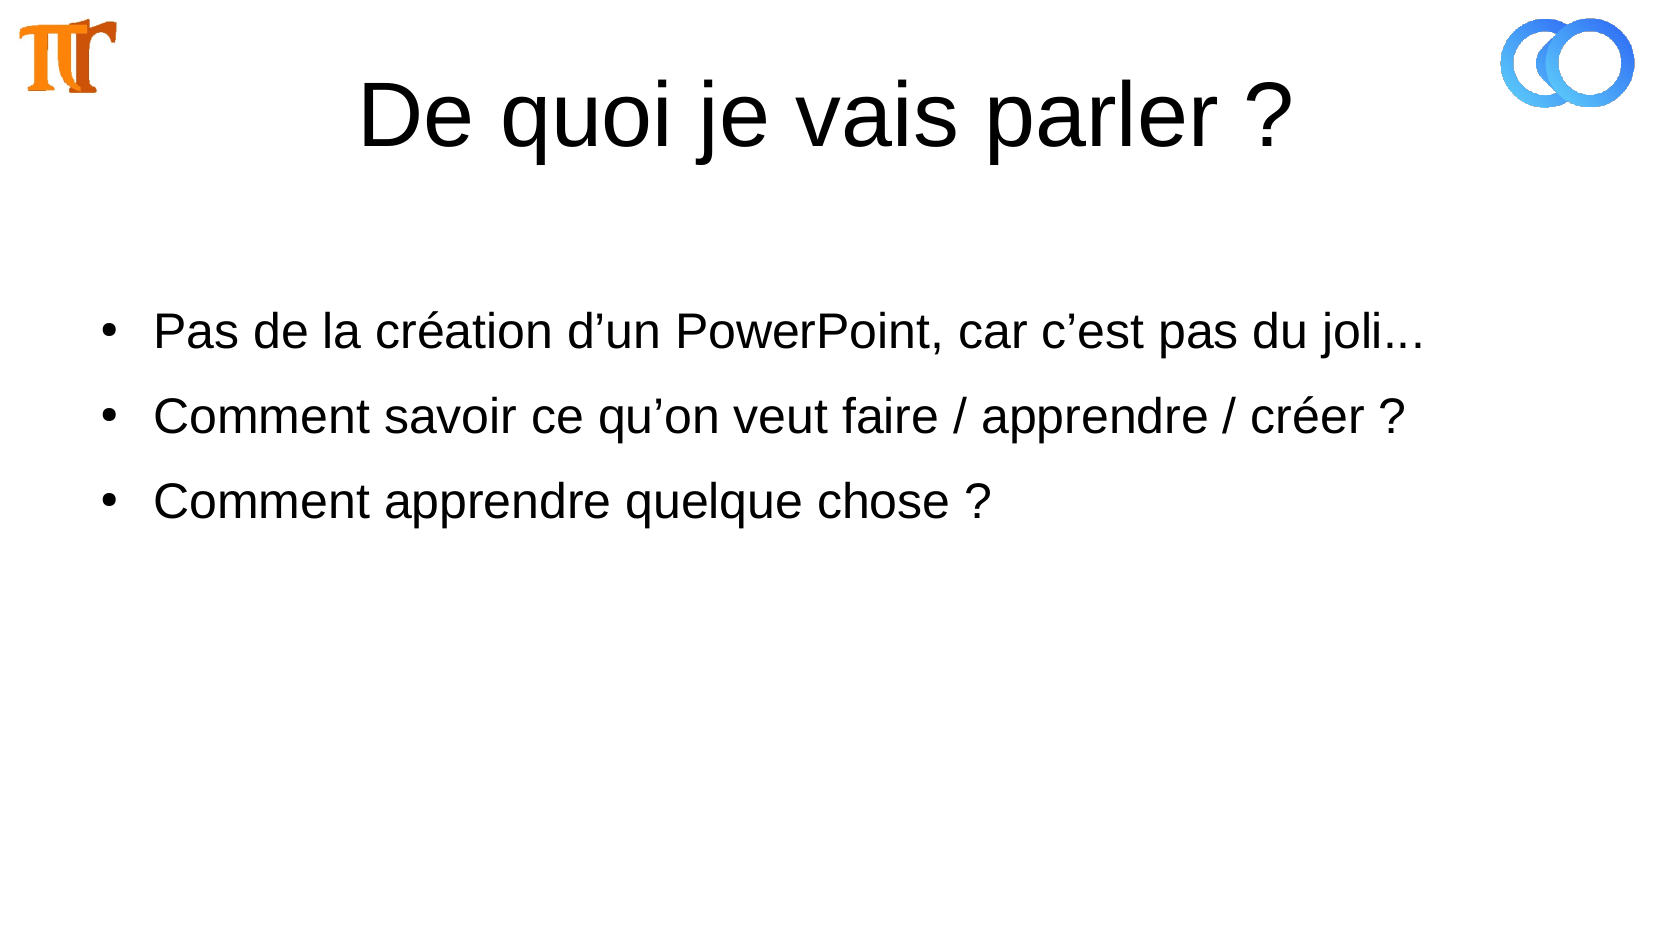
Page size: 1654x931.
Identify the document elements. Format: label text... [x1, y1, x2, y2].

title De quoi je vais parler ? [82, 37, 1571, 193]
picture [1450, 0, 1654, 142]
list Pas de la création d’un PowerPoint, car c’est pas du joli... Comment savoir ce qu’on veut faire / apprendre / créer ? Comment apprendre quelque chose ? [82, 217, 1571, 758]
picture [17, 5, 119, 107]
